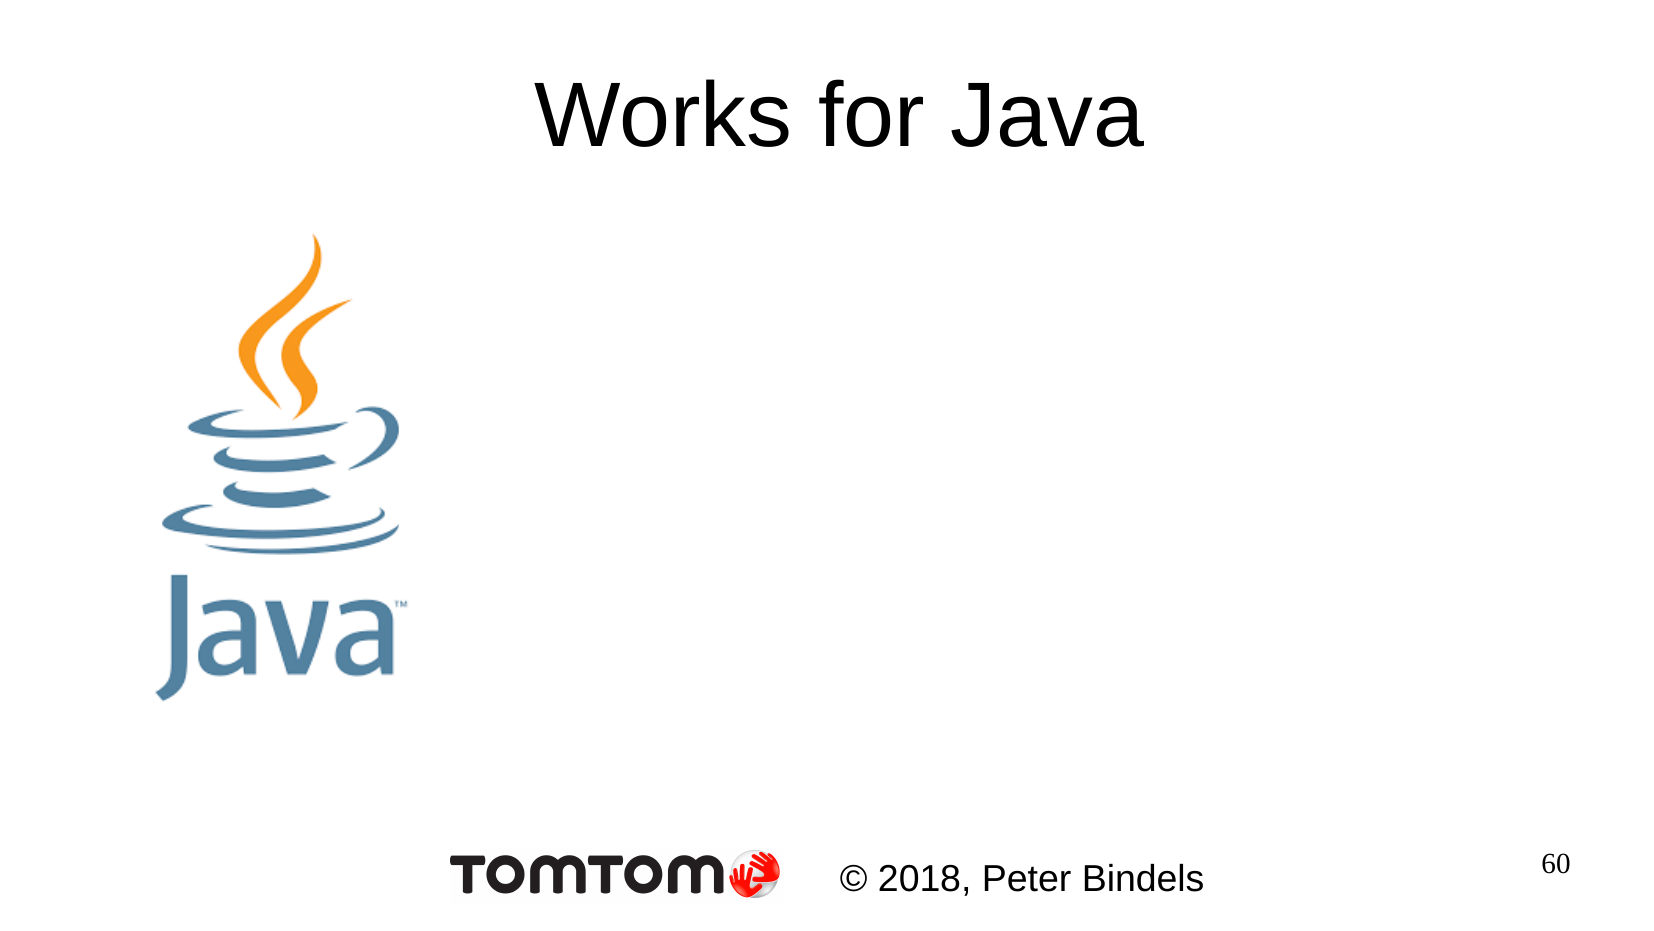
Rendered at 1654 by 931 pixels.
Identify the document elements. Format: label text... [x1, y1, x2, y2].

title Works for Java [82, 37, 1571, 193]
picture [150, 230, 410, 706]
picture [450, 847, 784, 905]
